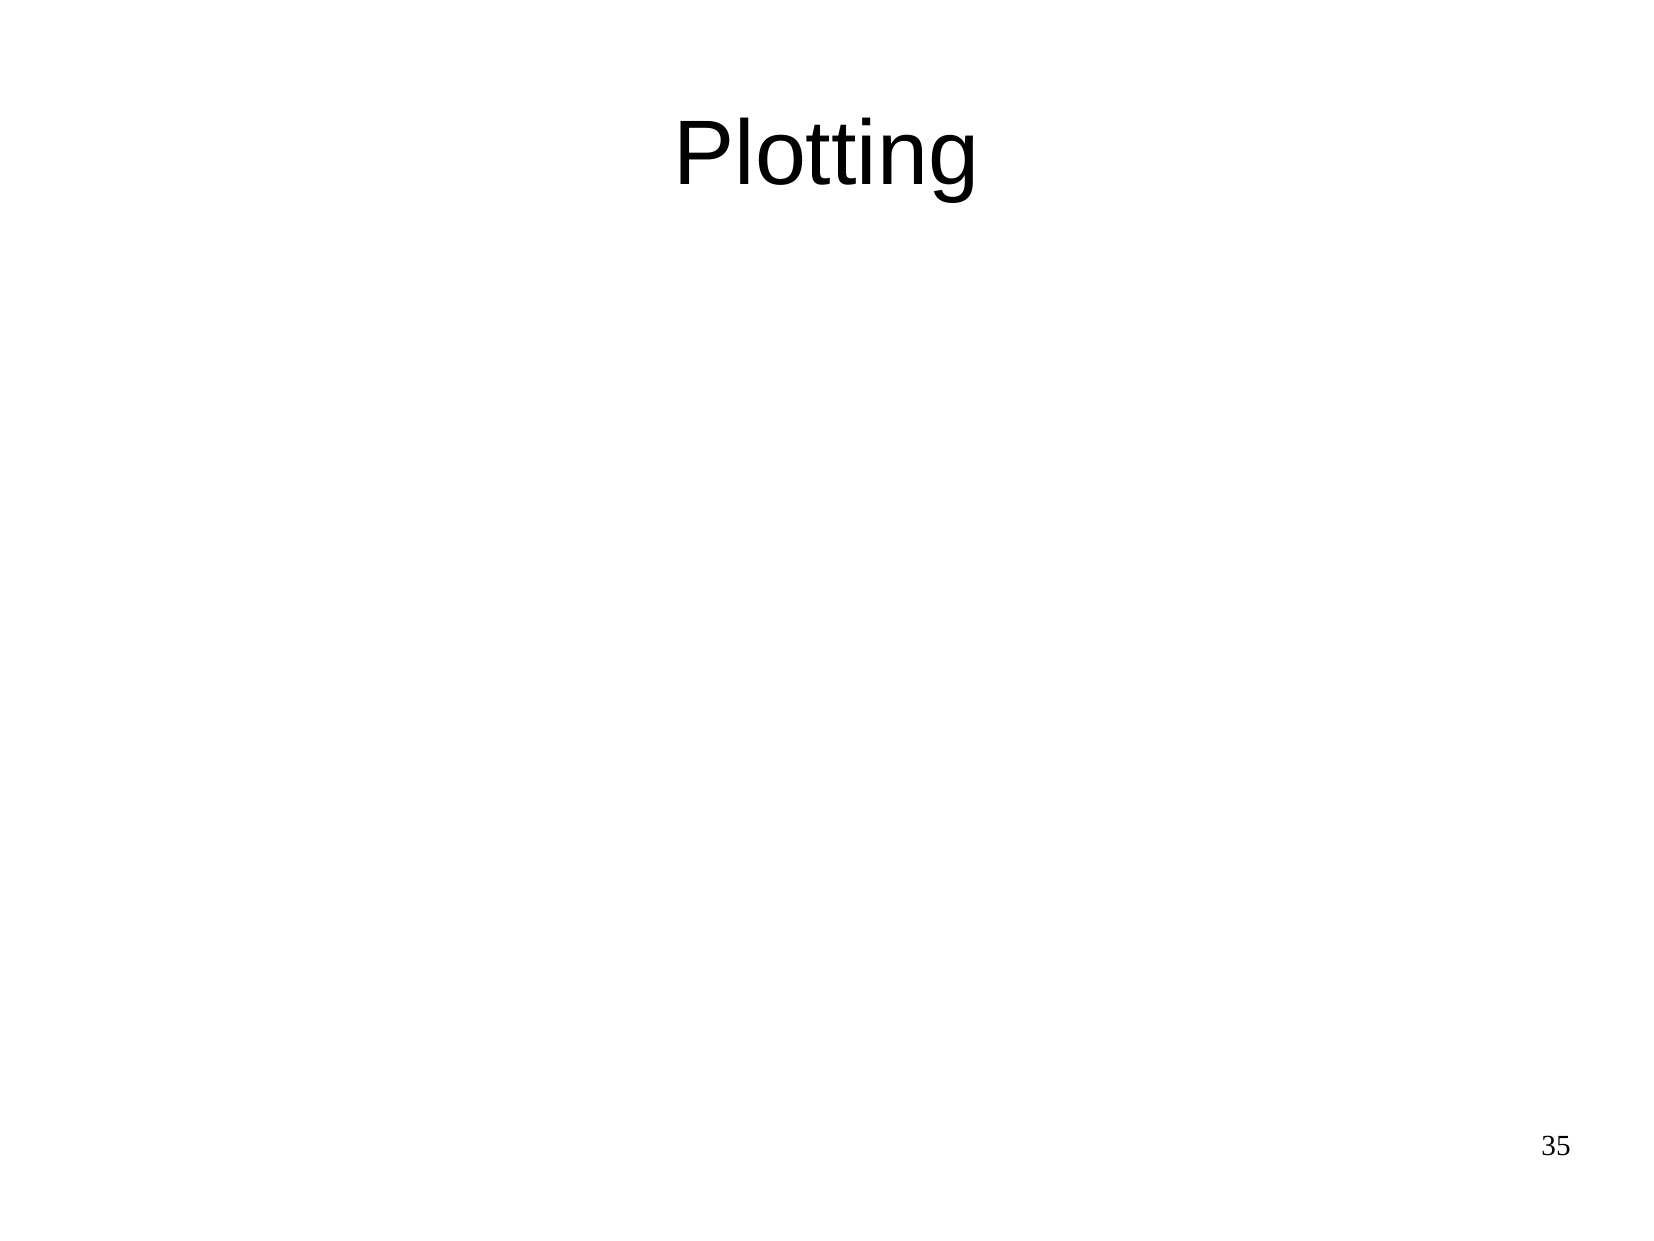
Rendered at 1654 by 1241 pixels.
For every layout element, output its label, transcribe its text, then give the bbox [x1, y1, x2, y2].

title Plotting [82, 49, 1571, 257]
